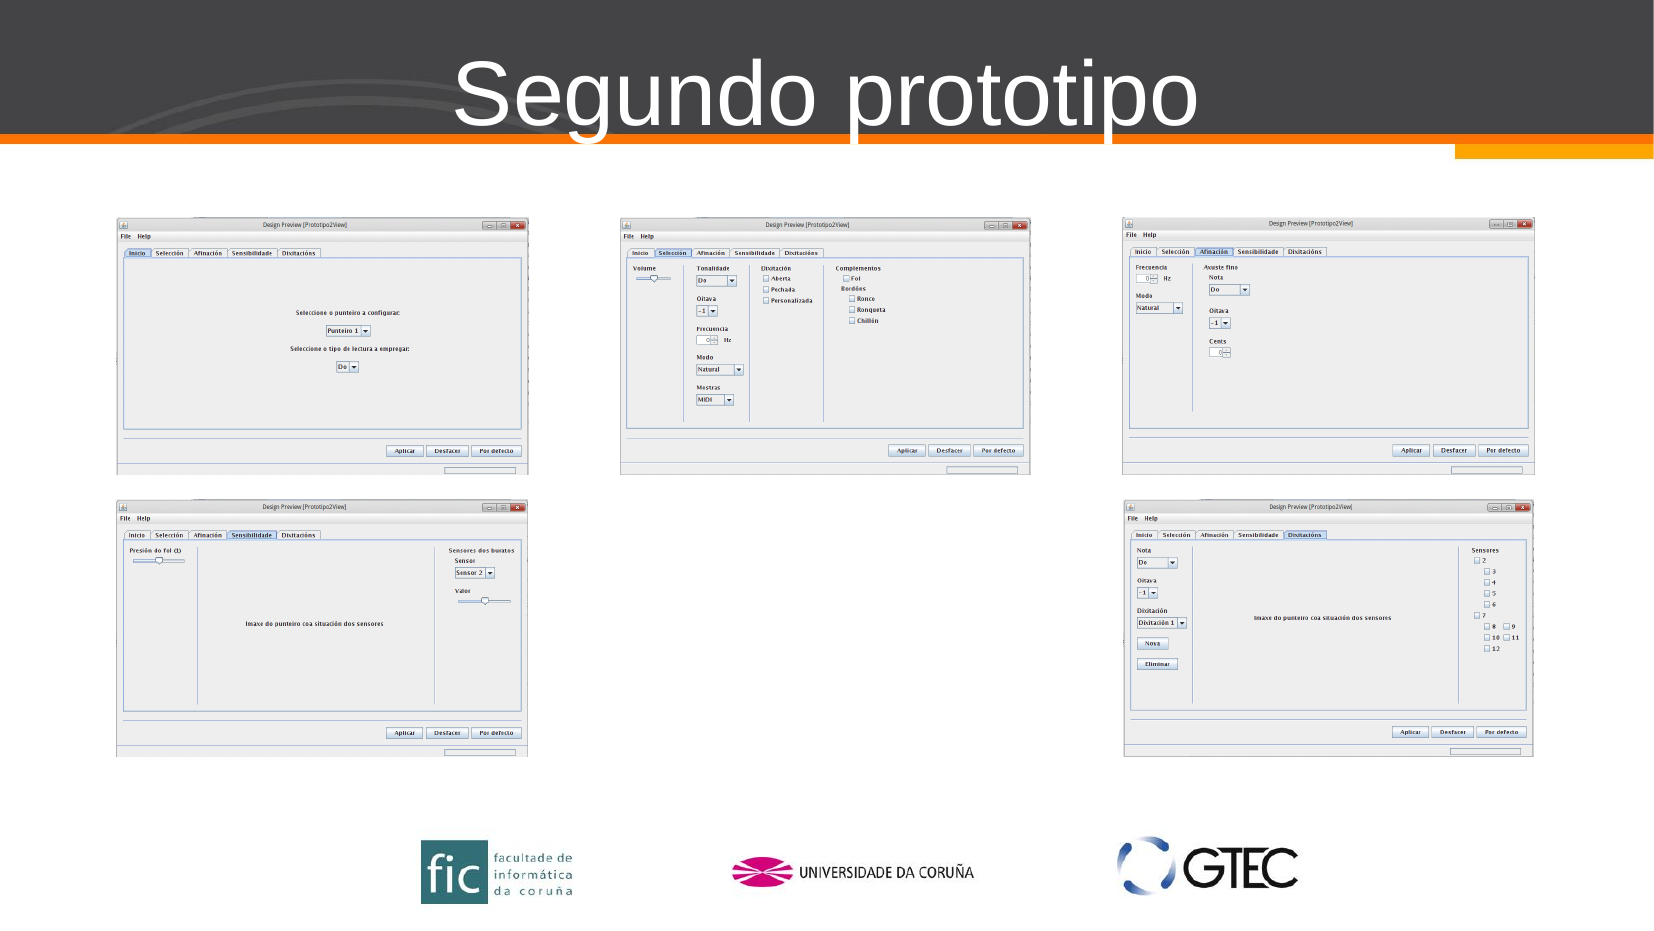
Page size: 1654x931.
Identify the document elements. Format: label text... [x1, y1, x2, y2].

title Segundo prototipo [82, 37, 1571, 151]
picture [0, 0, 1654, 931]
